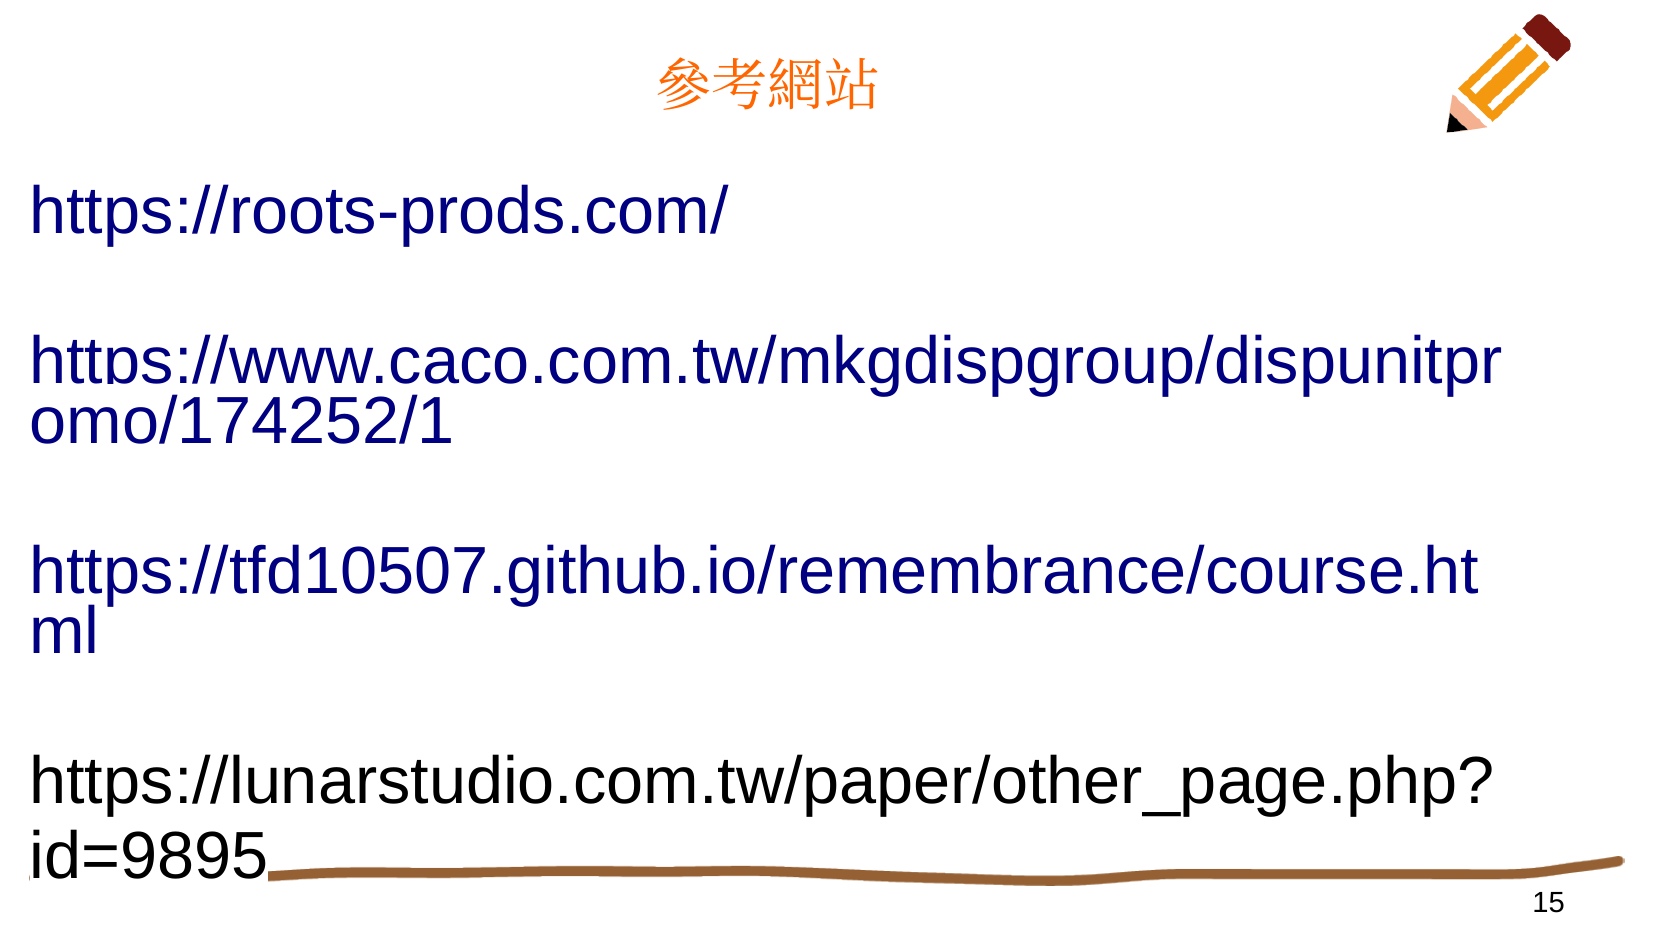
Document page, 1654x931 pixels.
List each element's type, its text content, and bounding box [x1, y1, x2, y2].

picture [268, 856, 1625, 886]
picture [1446, 14, 1571, 133]
title 參考網站 [88, 29, 1447, 133]
subtitle https://roots-prods.com/ https://www.caco.com.tw/mkgdispgroup/dispunitpromo/174252/1 https://tfd10507.github.io/remembrance/course.html https://lunarstudio.com.tw/paper/other_page.php?id=9895 [29, 141, 1506, 804]
